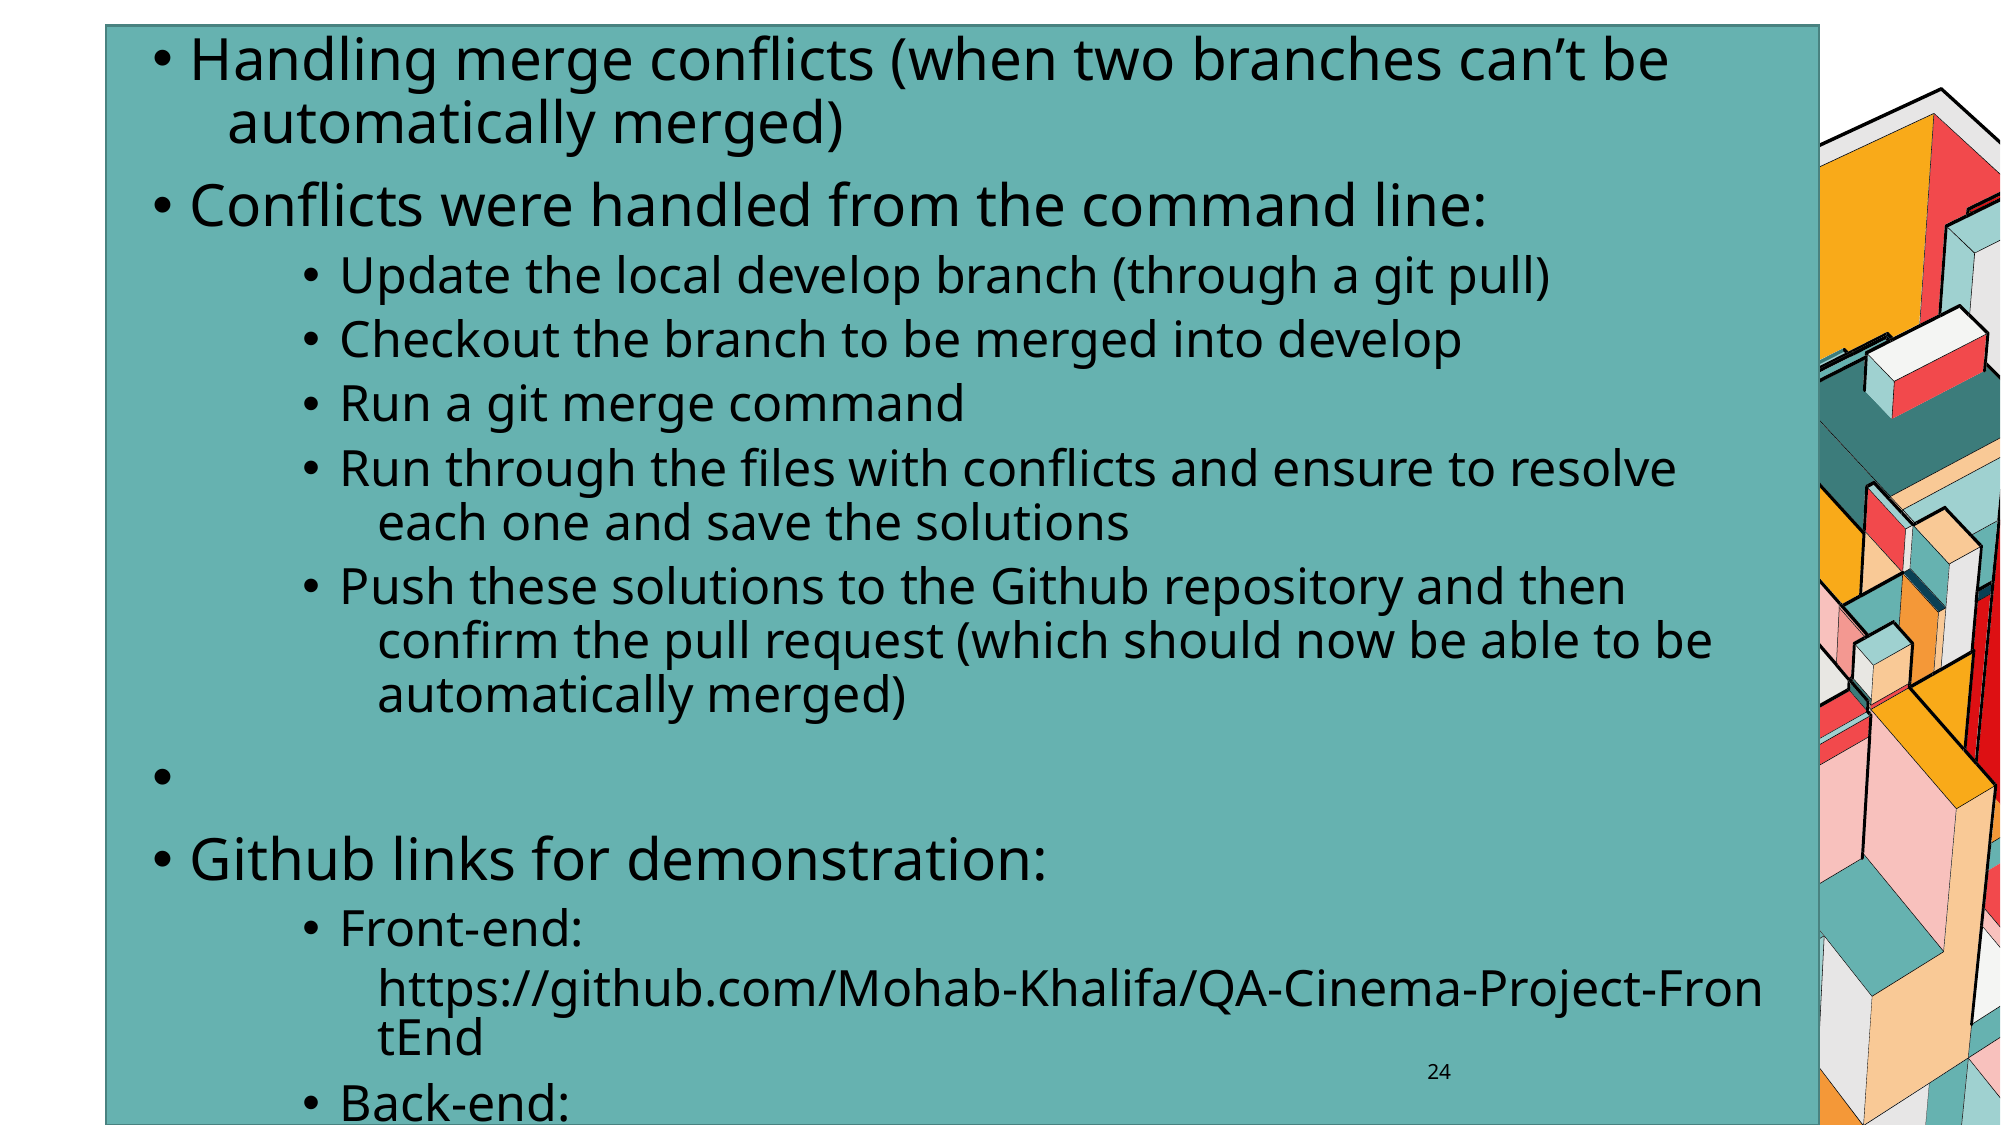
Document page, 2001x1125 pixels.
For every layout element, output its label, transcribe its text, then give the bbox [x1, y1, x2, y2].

text_box ‹#› [1412, 1042, 1863, 1103]
text_box Handling merge conflicts (when two branches can’t be automatically merged) Conflicts were handled from the command line: Update the local develop branch (through a git pull) Checkout the branch to be merged into develop Run a git merge command Run through the files with conflicts and ensure to resolve each one and save the solutions Push these solutions to the Github repository and then confirm the pull request (which should now be able to be automatically merged) Github links for demonstration: Front-end: https://github.com/Mohab-Khalifa/QA-Cinema-Project-FrontEnd Back-end: https://github.com/Mohab-Khalifa/QA-Cinema-Project-BackEnd/tree/develop [137, 22, 1788, 654]
text_box [106, 26, 1819, 1125]
